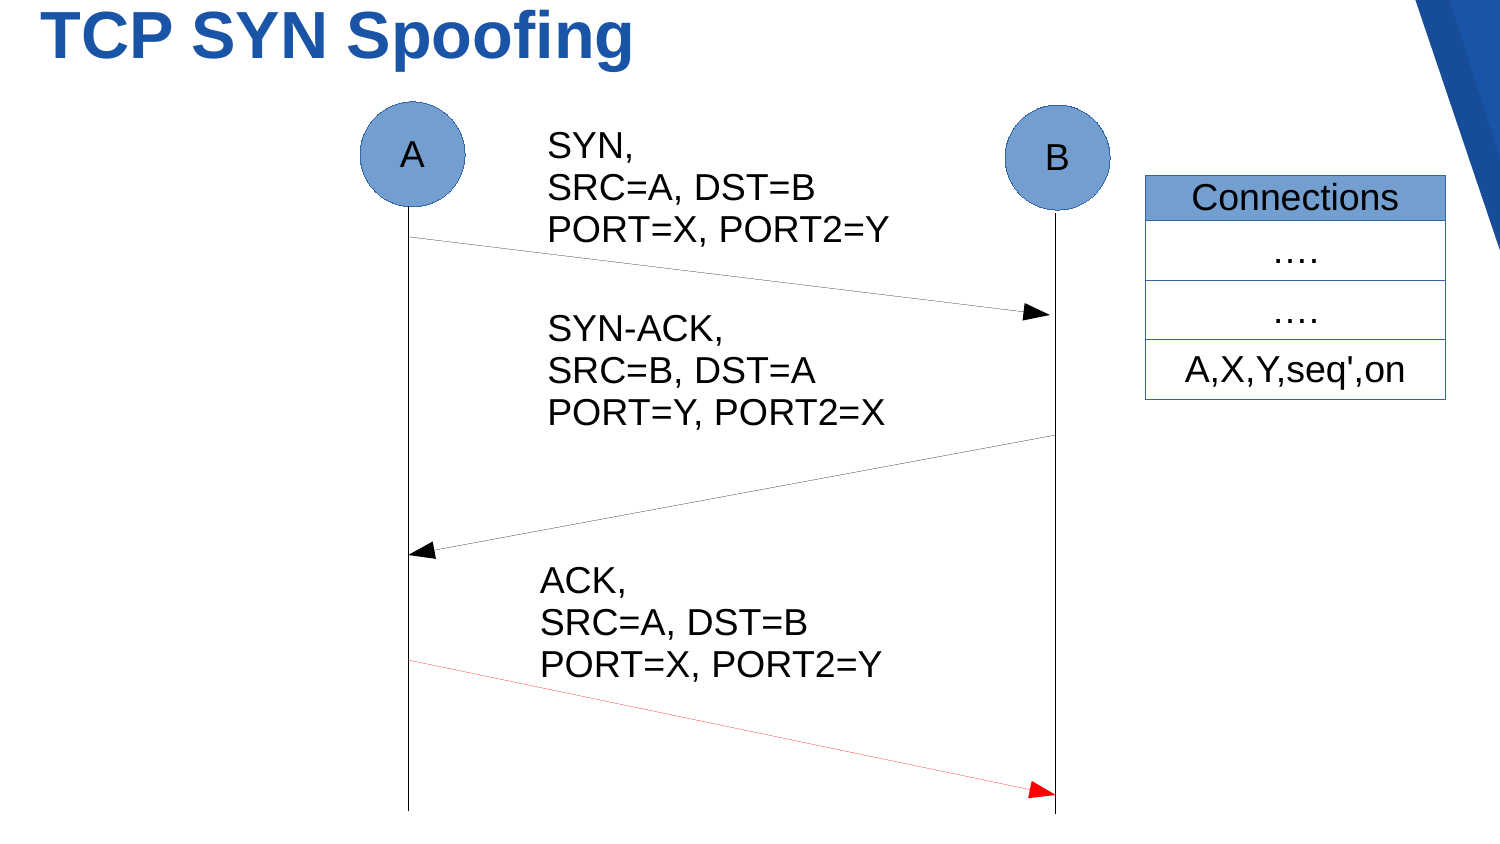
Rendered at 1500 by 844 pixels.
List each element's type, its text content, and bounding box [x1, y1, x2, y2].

text_box ACK, SRC=A, DST=B PORT=X, PORT2=Y [525, 552, 998, 736]
text_box Connections [1145, 175, 1446, 220]
text_box B [1006, 105, 1111, 211]
text_box A,X,Y,seq',on [1145, 339, 1446, 400]
text_box A [360, 101, 466, 207]
title TCP SYN Spoofing [25, 19, 814, 87]
text_box SYN, SRC=A, DST=B PORT=X, PORT2=Y [532, 117, 1006, 300]
text_box …. [1145, 281, 1446, 339]
text_box …. [1145, 220, 1446, 281]
text_box SYN-ACK, SRC=B, DST=A PORT=Y, PORT2=X [532, 300, 1006, 483]
